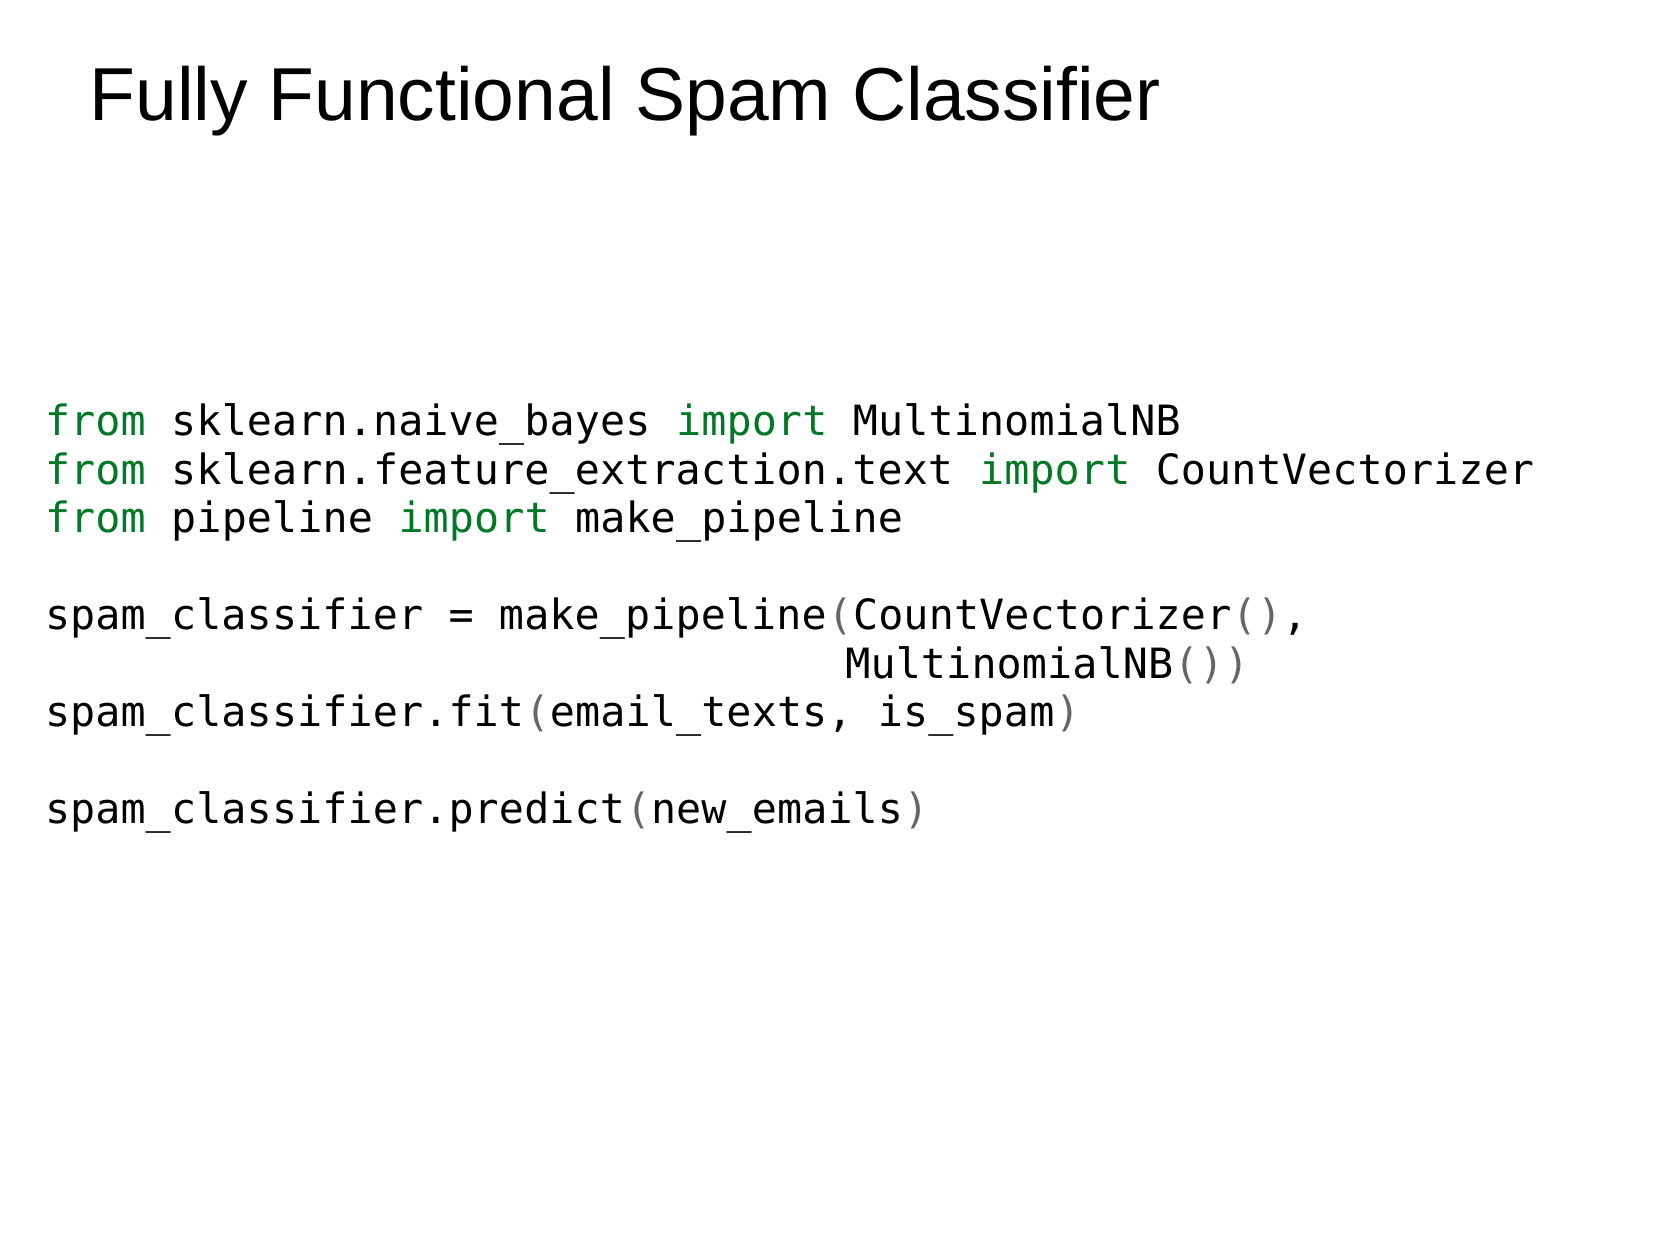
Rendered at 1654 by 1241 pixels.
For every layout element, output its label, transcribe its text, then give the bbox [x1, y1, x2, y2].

text_box Fully Functional Spam Classifier [75, 45, 1486, 144]
subtitle from sklearn.naive_bayes import MultinomialNB from sklearn.feature_extraction.text import CountVectorizer from pipeline import make_pipeline spam_classifier = make_pipeline(CountVectorizer(), MultinomialNB()) spam_classifier.fit(email_texts, is_spam) spam_classifier.predict(new_emails) [45, 394, 1576, 836]
